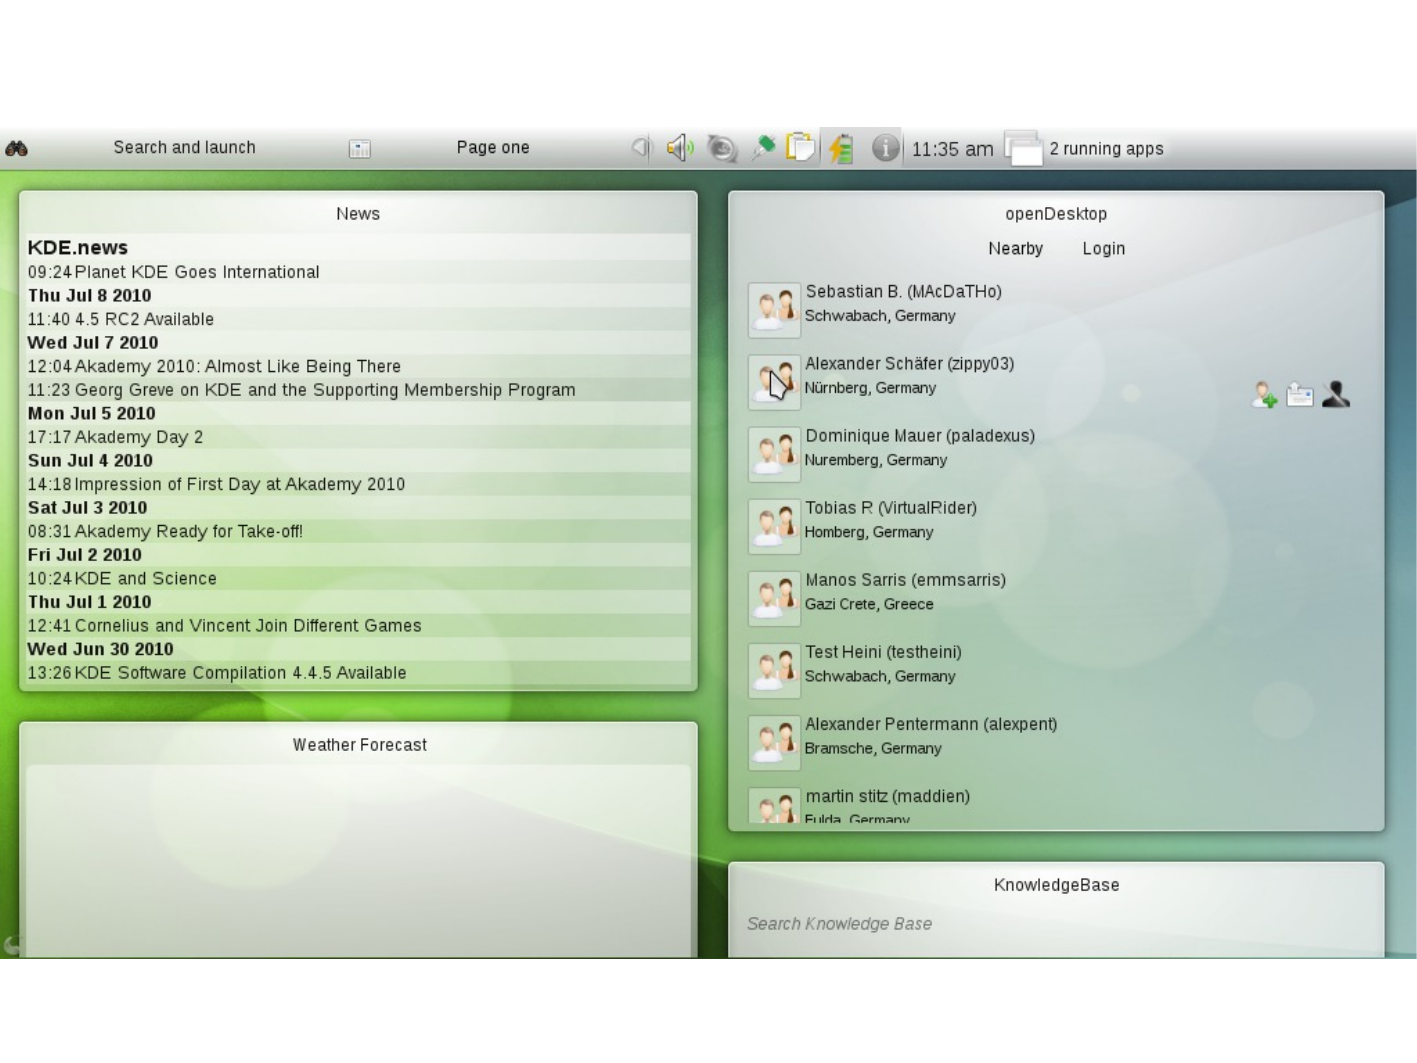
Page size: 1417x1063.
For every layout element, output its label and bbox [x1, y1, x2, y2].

picture [0, 127, 1417, 959]
